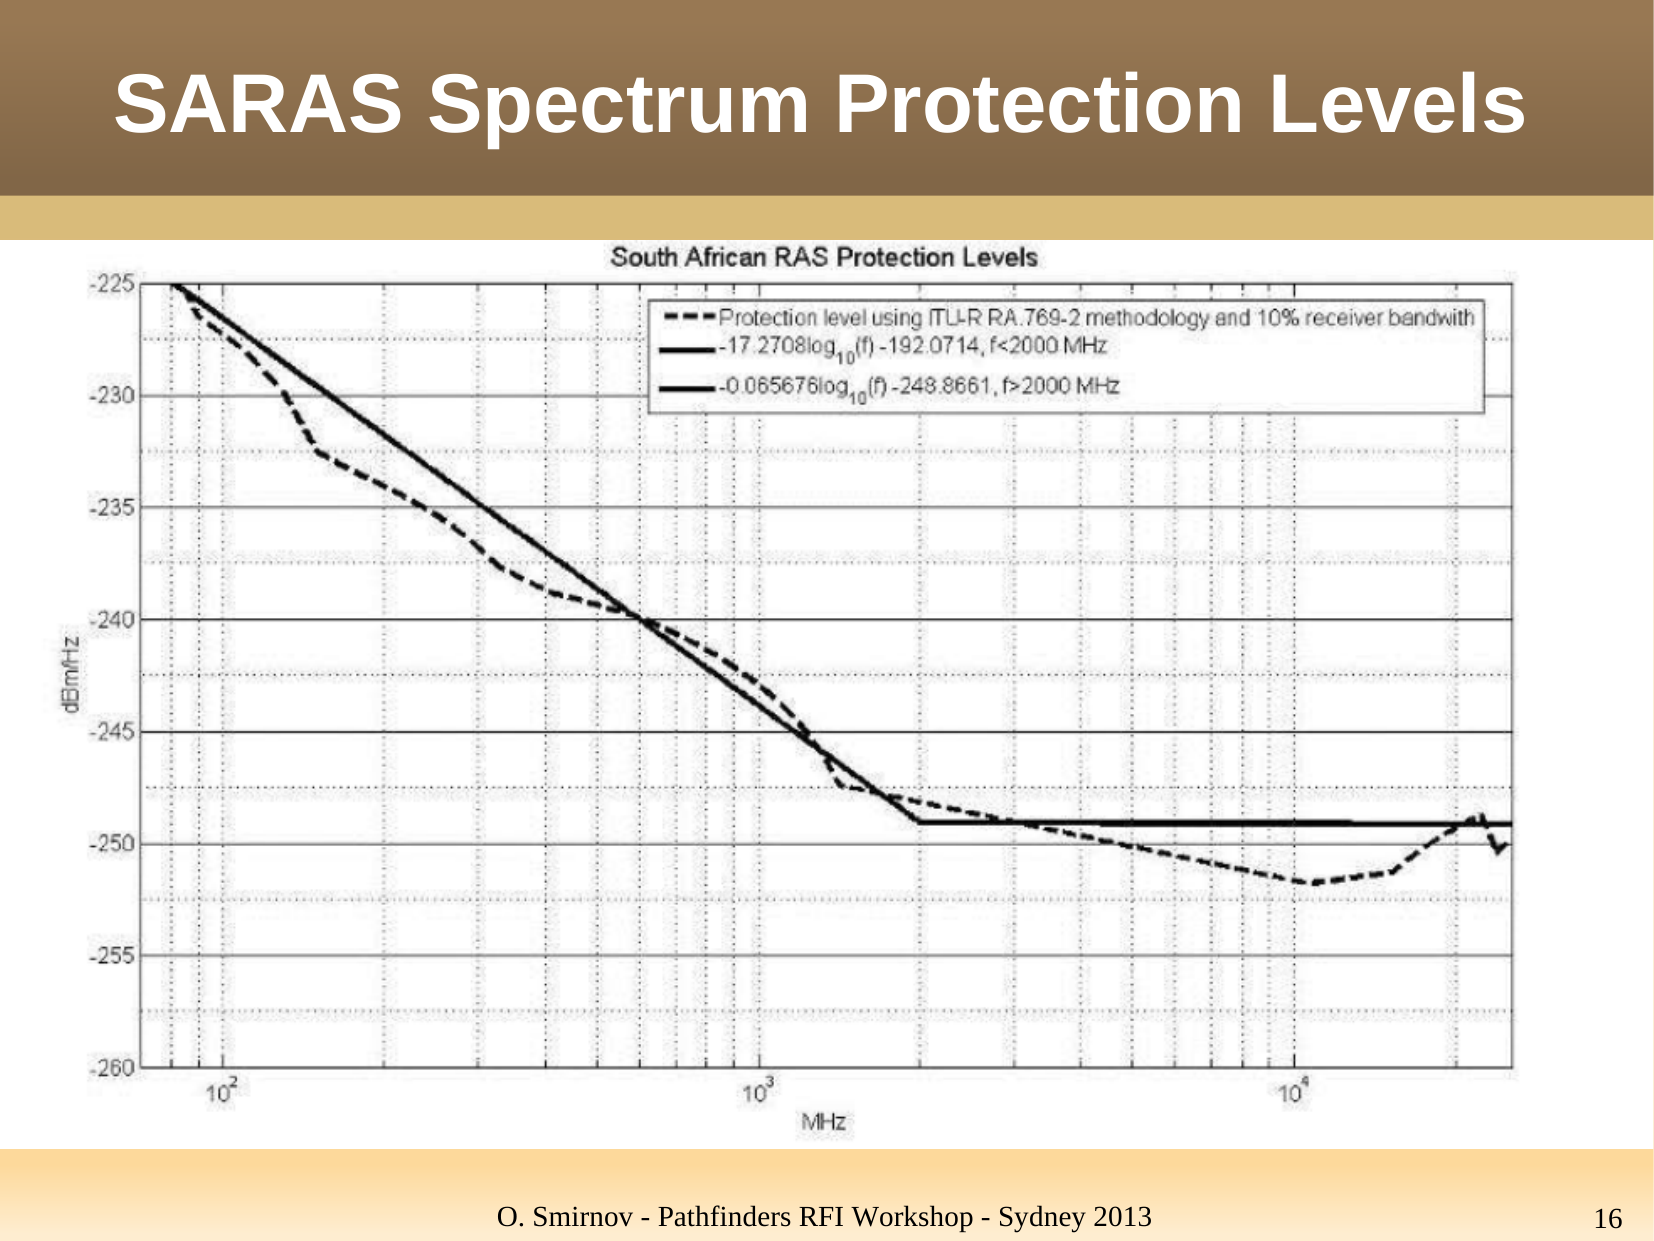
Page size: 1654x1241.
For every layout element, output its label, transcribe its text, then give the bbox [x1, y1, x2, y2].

title SARAS Spectrum Protection Levels [76, 0, 1565, 208]
picture [0, 0, 1654, 1241]
